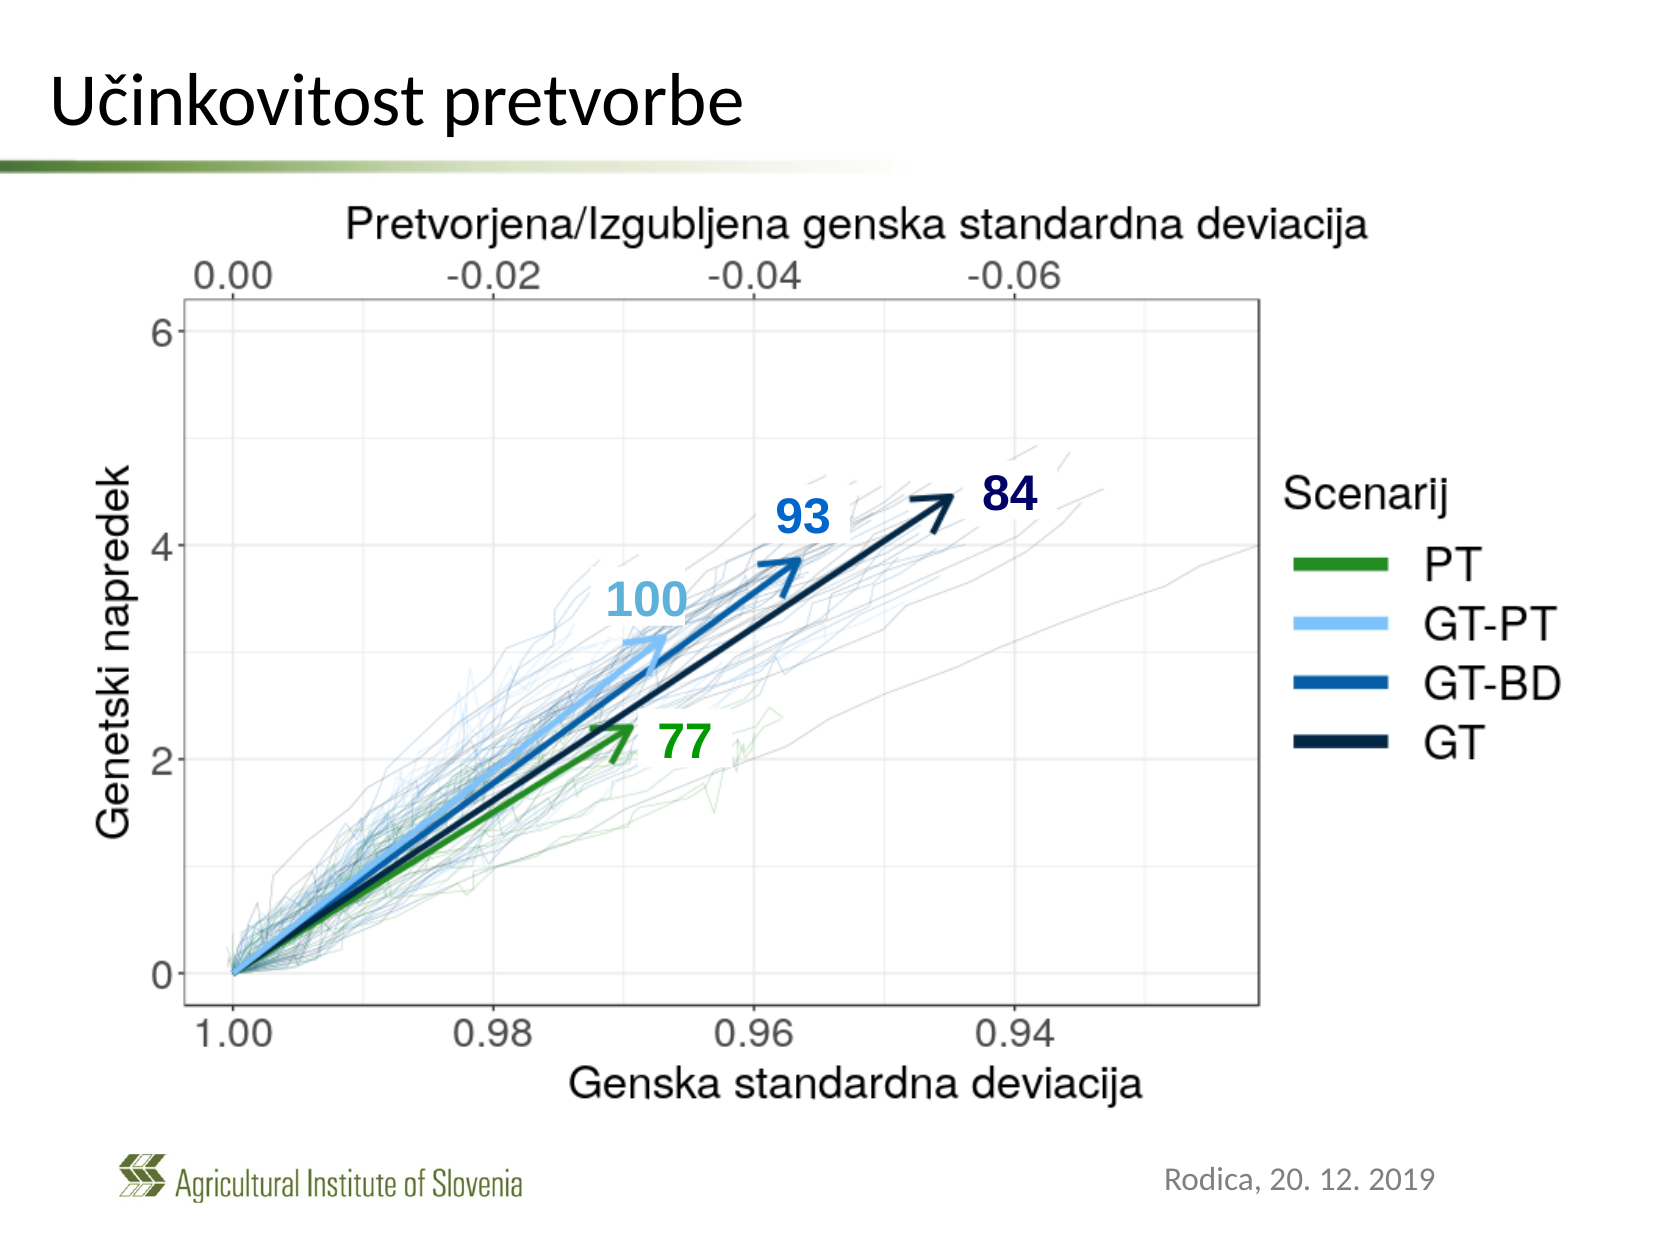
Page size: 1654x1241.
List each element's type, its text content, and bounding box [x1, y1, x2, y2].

picture [0, 0, 1654, 1241]
text_box 100 [590, 566, 685, 626]
text_box 93 [755, 484, 851, 544]
text_box 77 [637, 708, 733, 768]
text_box 100 [669, 587, 679, 611]
text_box Učinkovitost pretvorbe [49, 20, 1402, 176]
text_box 84 [962, 460, 1057, 520]
